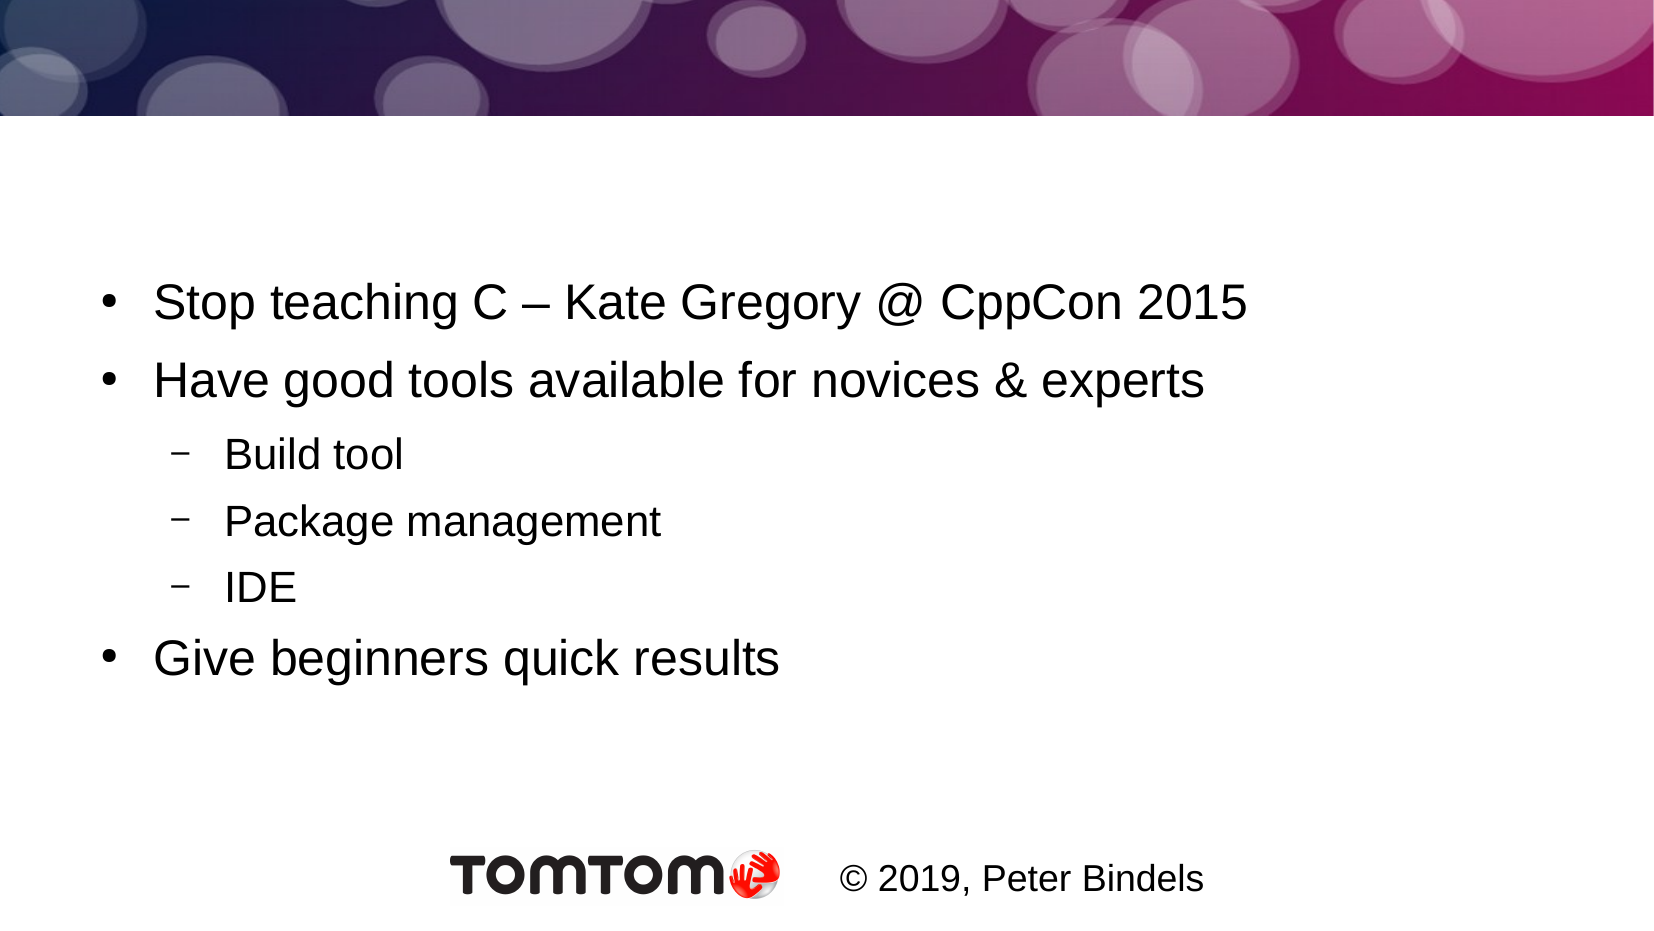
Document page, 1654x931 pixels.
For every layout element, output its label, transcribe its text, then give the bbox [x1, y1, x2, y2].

list Stop teaching C – Kate Gregory @ CppCon 2015 Have good tools available for novices & experts Build tool Package management IDE Give beginners quick results [82, 274, 1571, 815]
picture [450, 847, 784, 906]
picture [0, 0, 1654, 116]
